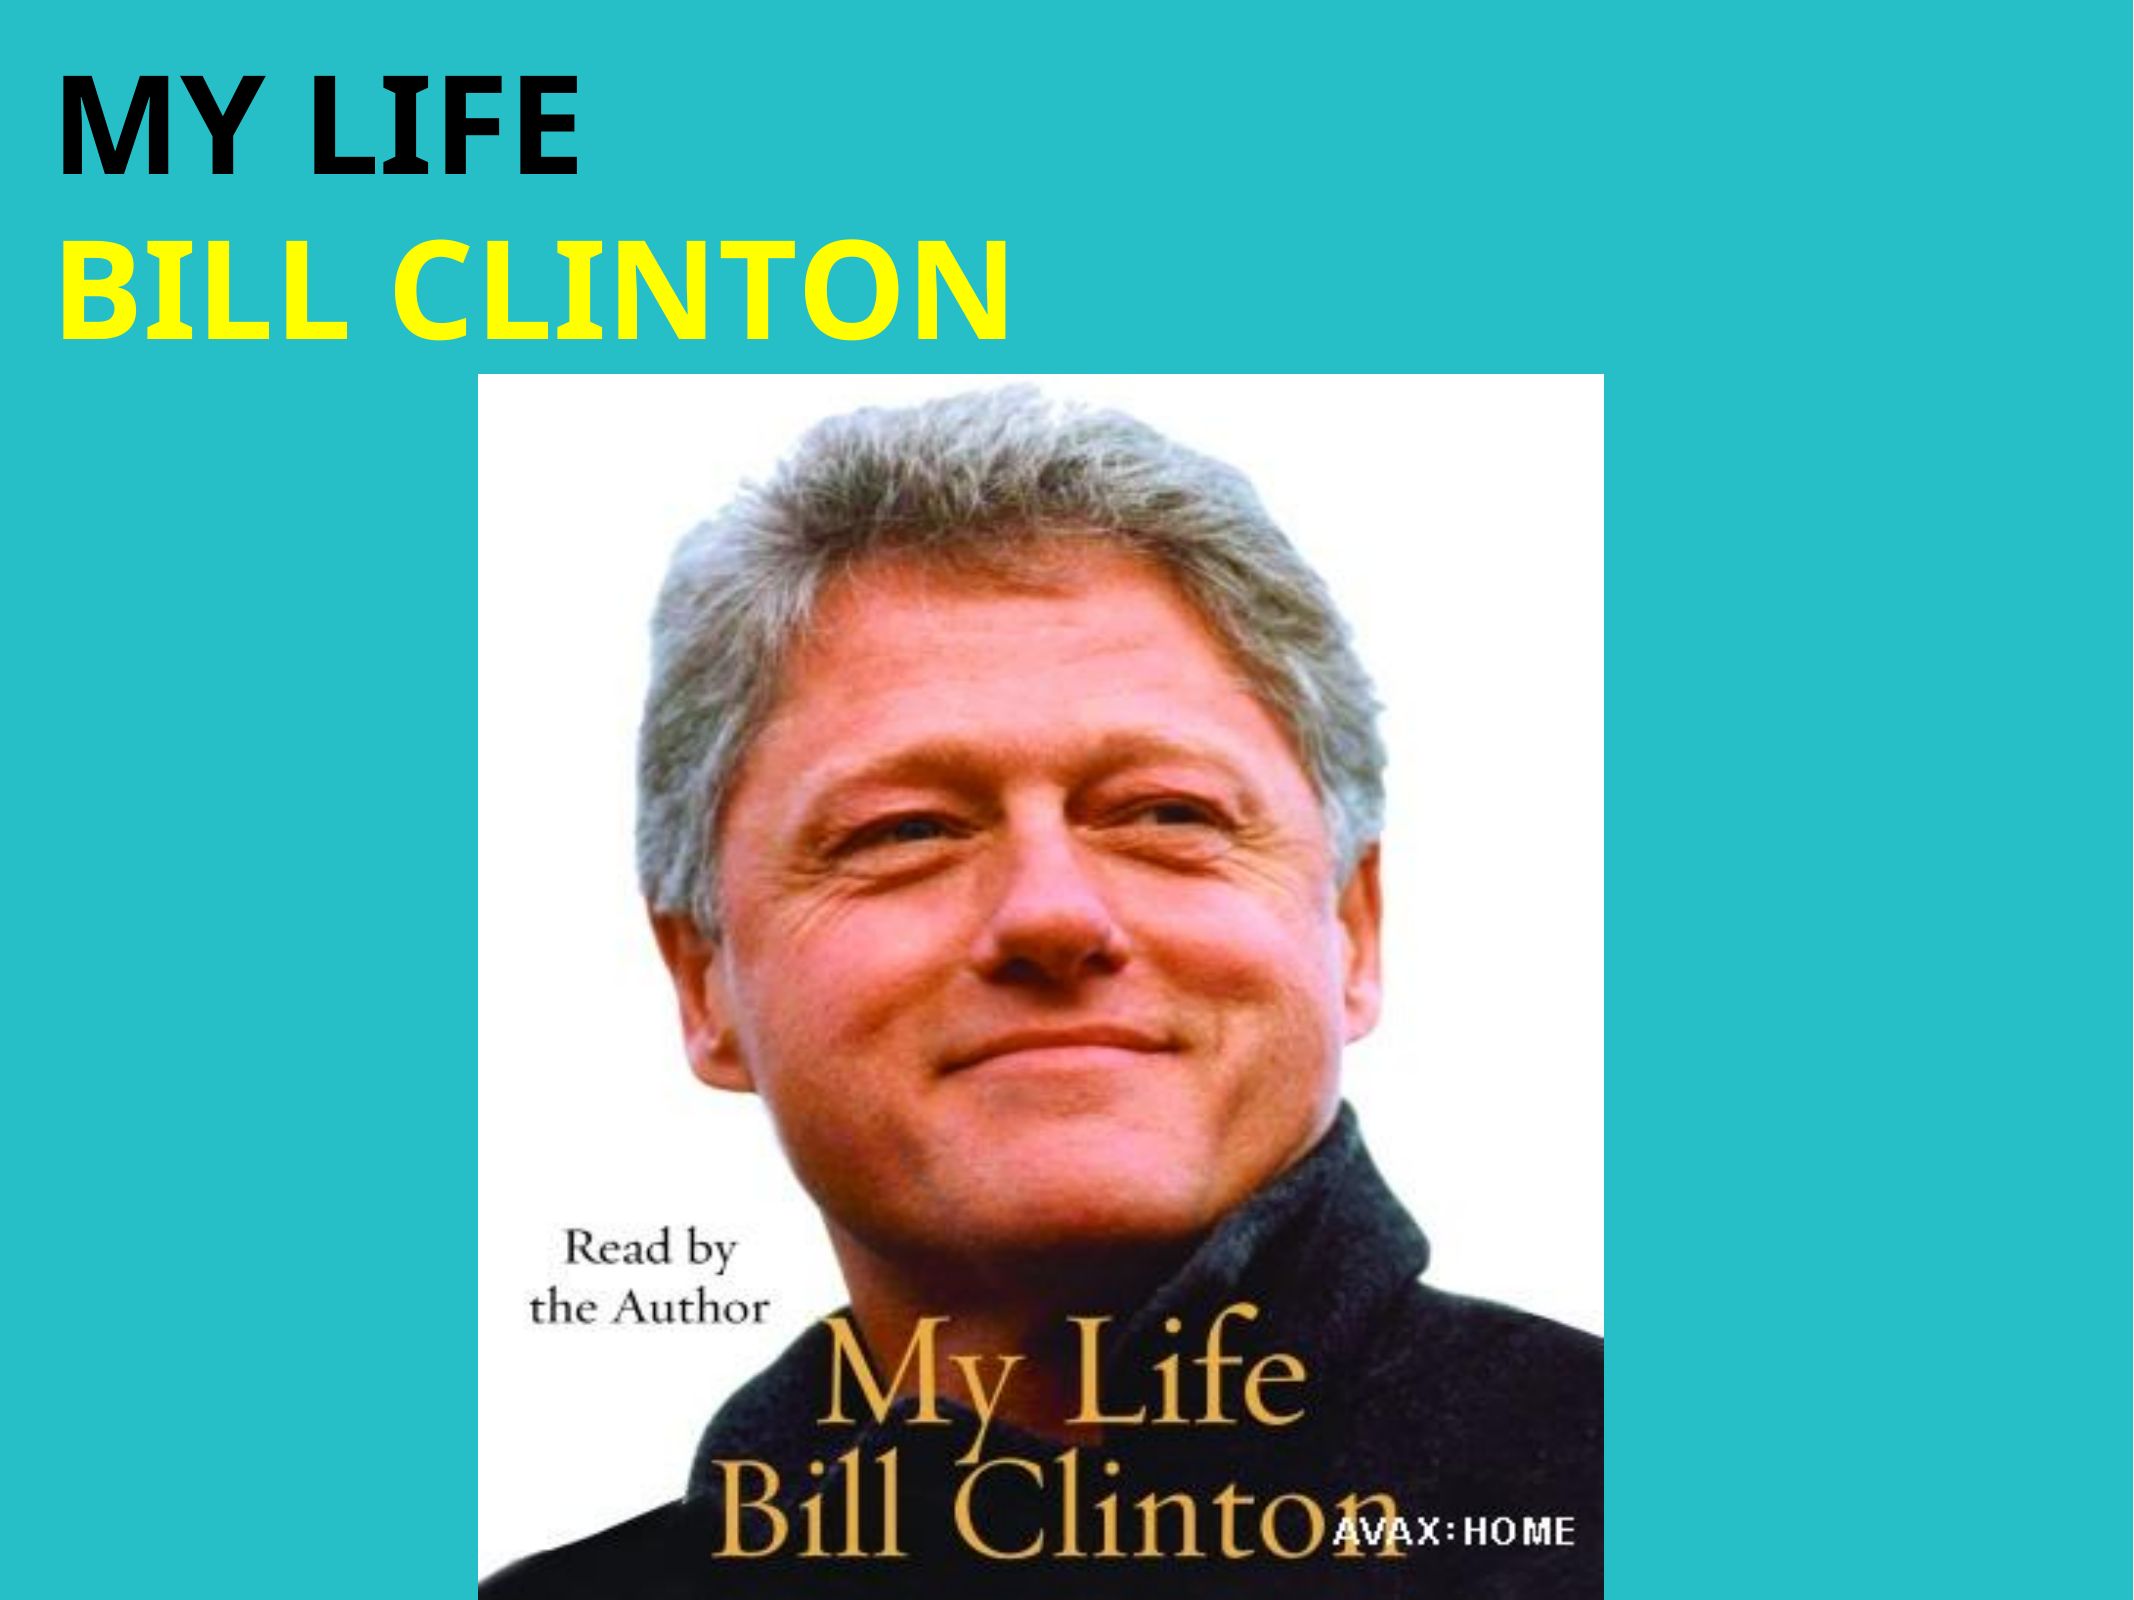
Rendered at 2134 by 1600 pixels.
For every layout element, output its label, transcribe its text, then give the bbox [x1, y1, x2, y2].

text_box MY LIFE BILL CLINTON [41, 37, 2134, 483]
picture [478, 374, 1604, 1600]
